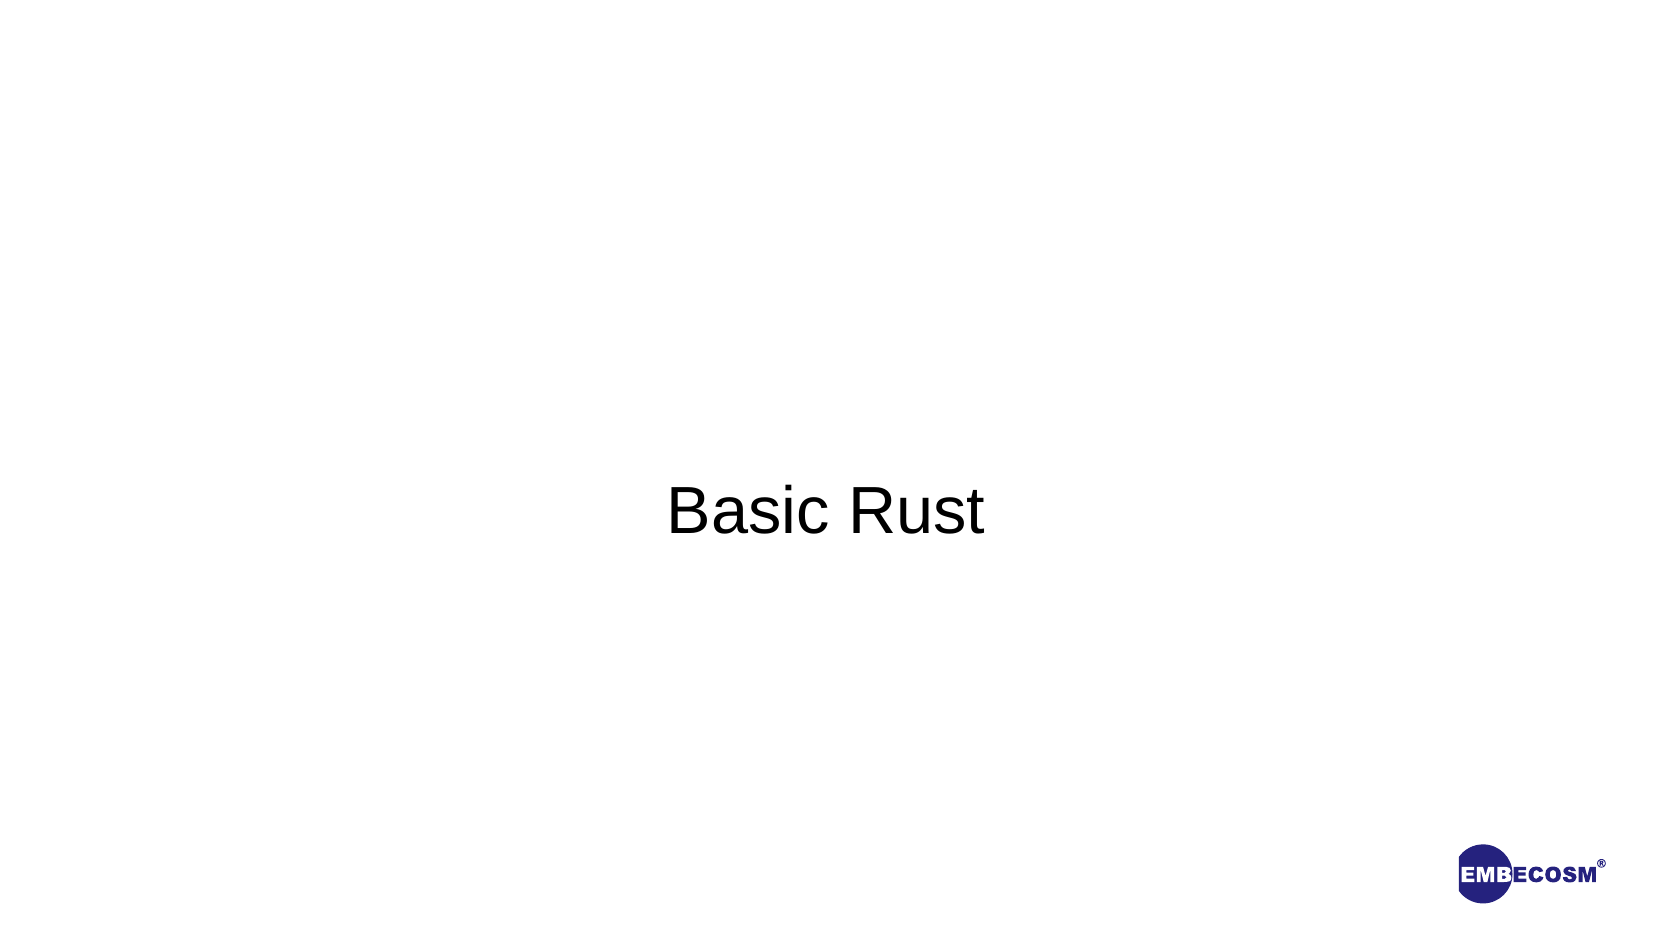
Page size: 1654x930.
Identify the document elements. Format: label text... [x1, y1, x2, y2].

subtitle Basic Rust [94, 177, 1559, 845]
